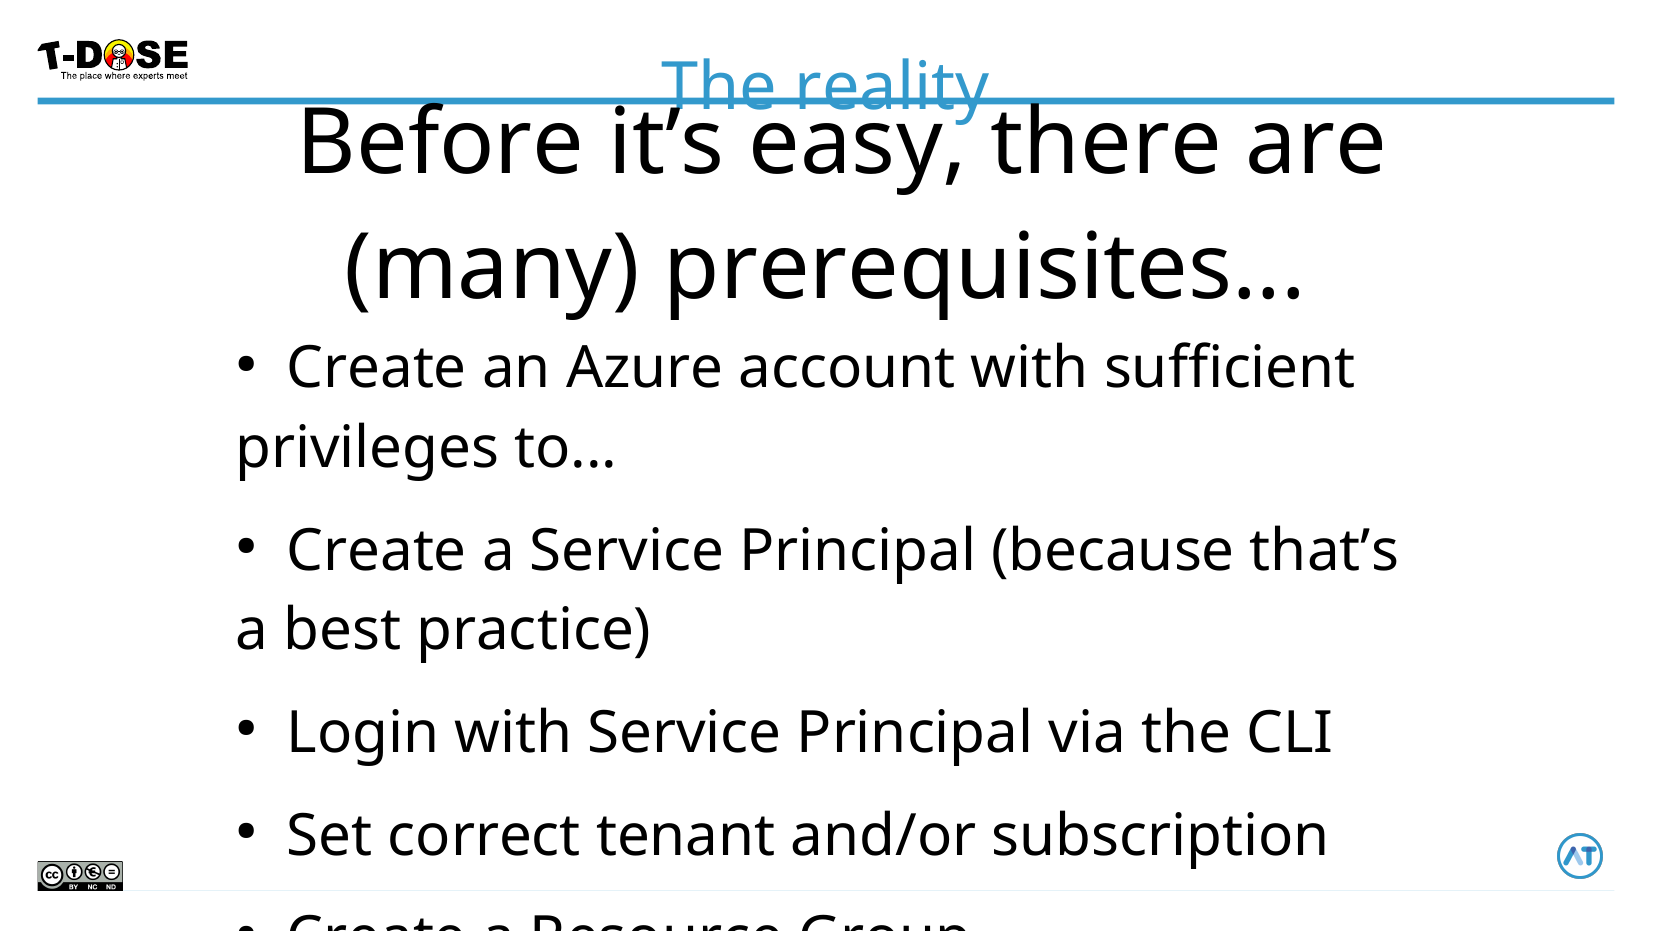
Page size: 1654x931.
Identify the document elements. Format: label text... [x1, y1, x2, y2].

text_box The reality [37, 38, 1615, 106]
picture [1557, 833, 1603, 879]
text_box Create an Azure account with sufficient privileges to... Create a Service Principal (because that’s a best practice) Login with Service Principal via the CLI Set correct tenant and/or subscription Create a Resource Group Figure out which flags you need and which are mandatory... [235, 325, 1417, 806]
picture [37, 861, 123, 891]
text_box Before it’s easy, there are (many) prerequisites... [131, 108, 1521, 293]
